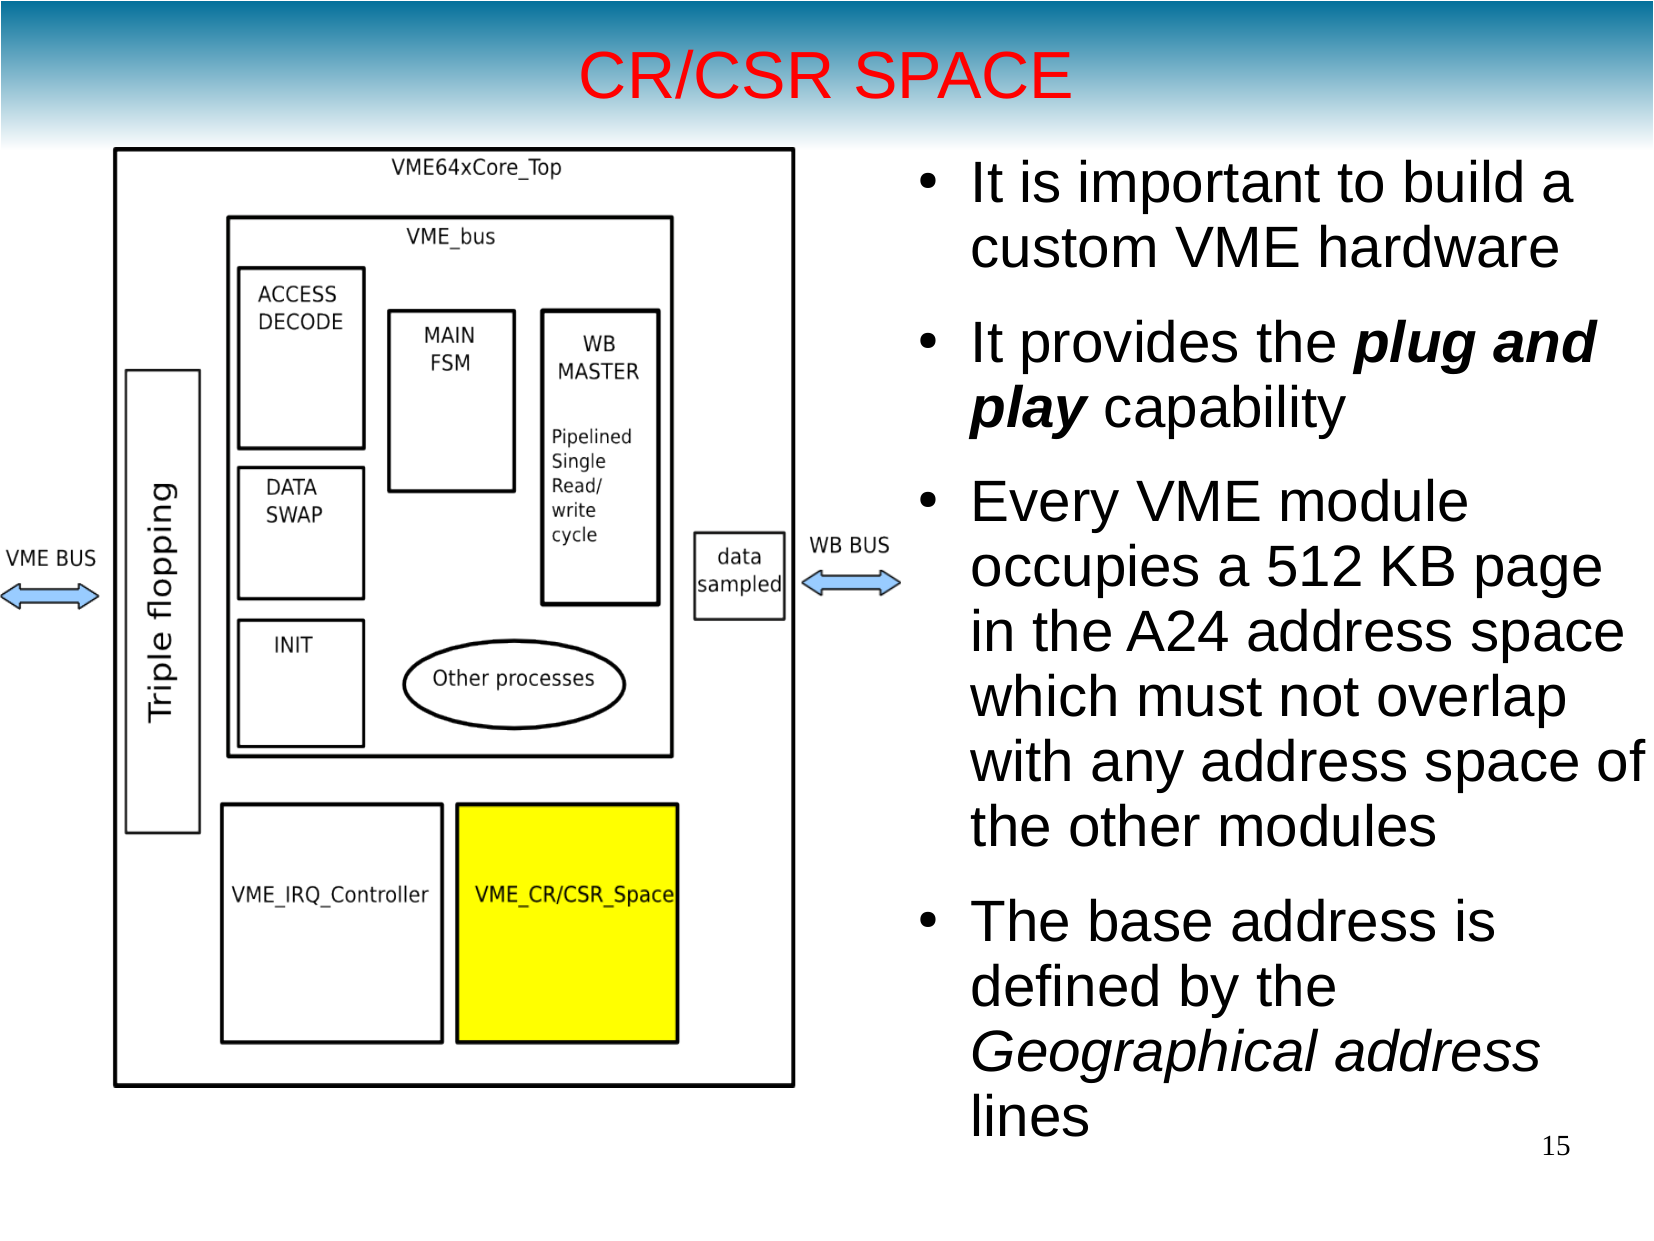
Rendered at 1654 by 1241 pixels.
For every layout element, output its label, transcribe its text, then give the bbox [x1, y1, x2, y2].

picture [0, 147, 901, 1088]
text_box CR/CSR SPACE [0, 0, 1654, 150]
list It is important to build a custom VME hardware It provides the plug and play capability Every VME module occupies a 512 KB page in the A24 address space which must not overlap with any address space of the other modules The base address is defined by the Geographical address lines [900, 150, 1654, 1241]
